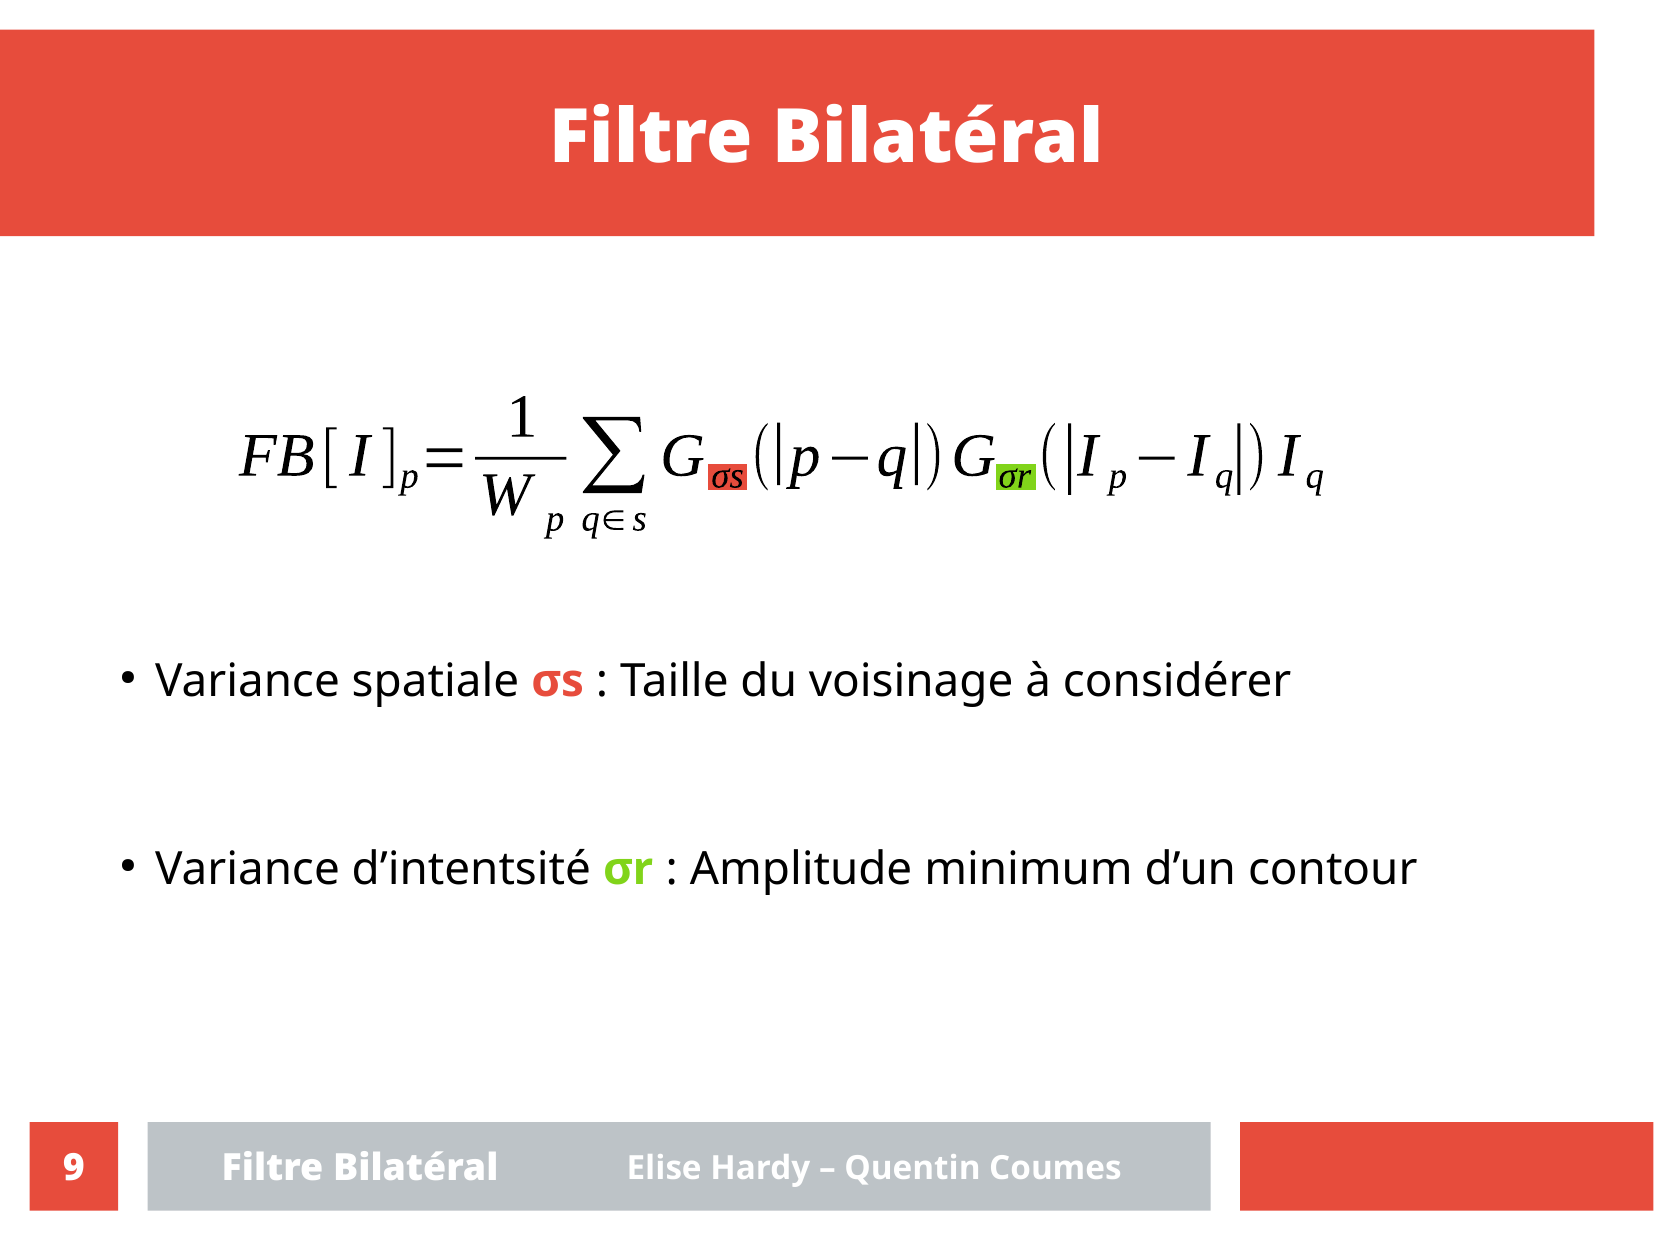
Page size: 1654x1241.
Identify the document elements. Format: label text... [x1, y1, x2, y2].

text_box [277, 435, 314, 476]
text_box [927, 422, 940, 491]
text_box [1216, 470, 1233, 496]
text_box [1250, 422, 1263, 491]
text_box [582, 416, 645, 494]
text_box [511, 396, 534, 437]
text_box [996, 464, 1036, 490]
text_box [1237, 423, 1241, 495]
text_box [832, 456, 868, 460]
text_box [755, 422, 768, 491]
text_box [326, 427, 337, 489]
title Filtre Bilatéral [59, 59, 1595, 207]
text_box [348, 435, 373, 476]
text_box [382, 427, 394, 489]
text_box [582, 513, 599, 539]
text_box [878, 446, 906, 489]
text_box [475, 456, 567, 460]
text_box [663, 434, 704, 477]
text_box [777, 422, 781, 486]
text_box Variance spatiale σs : Taille du voisinage à considérer Variance d’intentsité σr : Amplitude minimum d’un contour [105, 640, 1621, 869]
text_box [1042, 422, 1055, 491]
text_box [708, 464, 747, 490]
text_box [238, 435, 278, 476]
text_box [1187, 435, 1211, 476]
text_box [426, 463, 463, 468]
text_box [1106, 470, 1127, 496]
text_box [1076, 435, 1101, 476]
text_box [954, 434, 995, 477]
text_box [398, 470, 418, 496]
text_box [1138, 456, 1175, 460]
text_box [1306, 470, 1324, 496]
text_box [426, 448, 463, 453]
text_box [603, 510, 624, 530]
text_box [786, 446, 819, 489]
text_box [483, 474, 536, 516]
text_box [632, 512, 646, 531]
text_box [543, 513, 564, 539]
text_box [1068, 423, 1072, 495]
text_box [1277, 435, 1301, 476]
text_box [914, 422, 918, 486]
